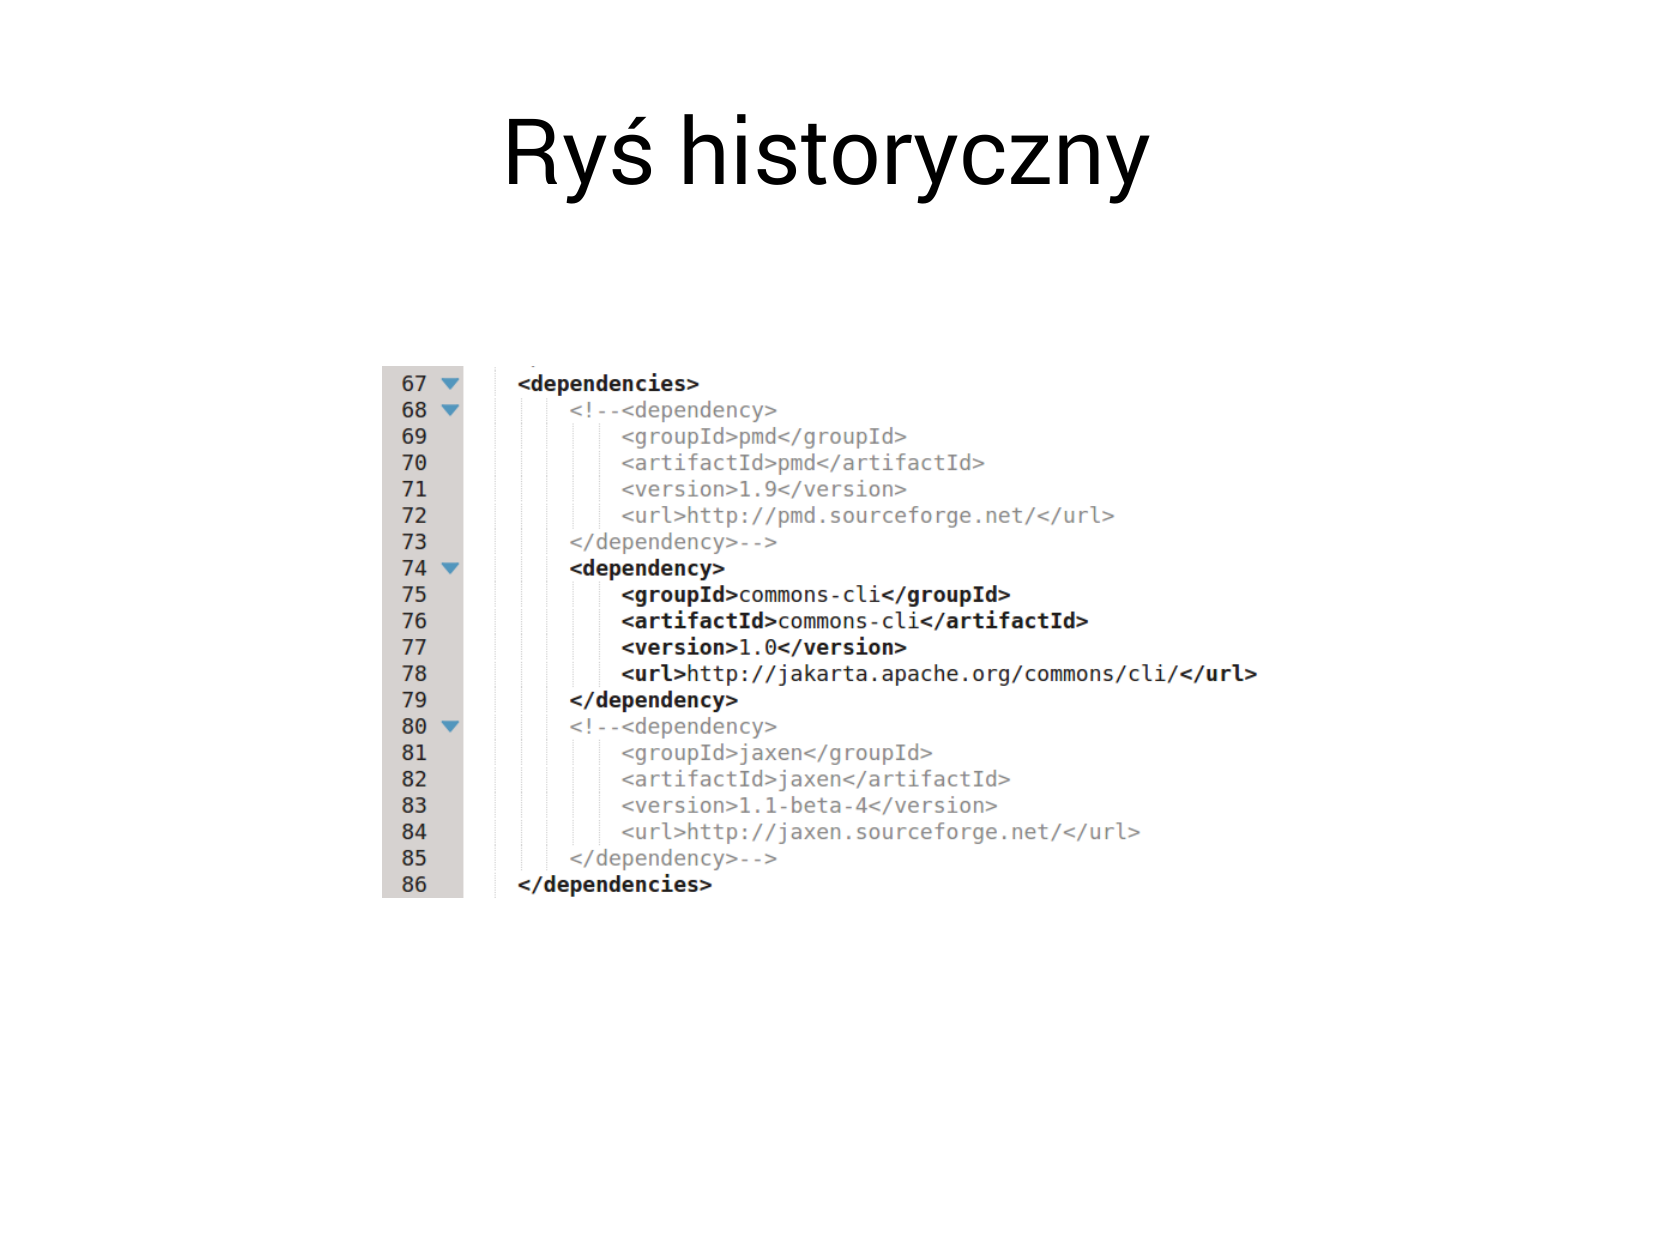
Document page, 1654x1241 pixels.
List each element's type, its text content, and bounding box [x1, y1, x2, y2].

picture [382, 366, 1323, 898]
subtitle [82, 290, 1571, 1010]
title Ryś historyczny [82, 49, 1571, 257]
